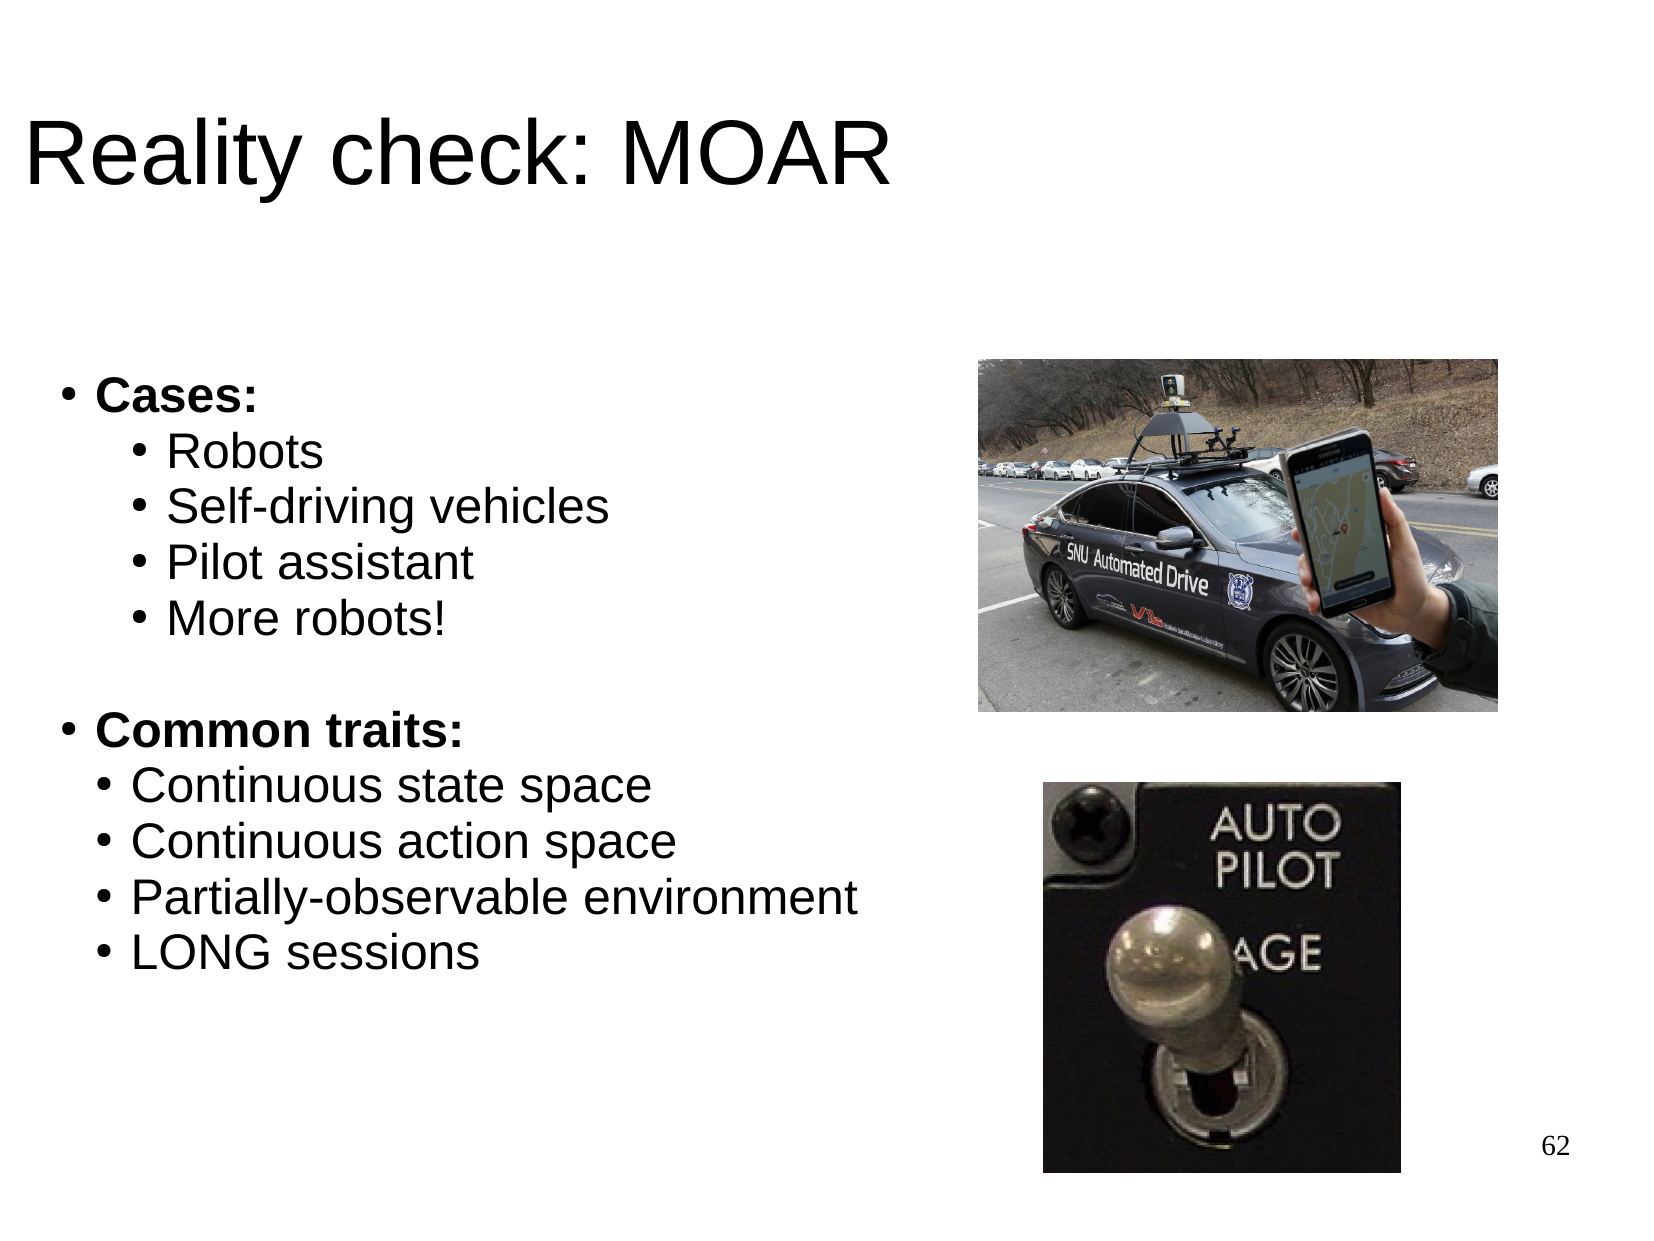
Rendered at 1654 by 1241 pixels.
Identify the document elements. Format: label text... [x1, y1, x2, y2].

picture [1043, 782, 1401, 1173]
text_box Cases: Robots Self-driving vehicles Pilot assistant More robots! Common traits: Continuous state space Continuous action space Partially-observable environment LONG sessions [45, 359, 1237, 1051]
title Reality check: MOAR [23, 49, 1512, 257]
picture [1237, 359, 1498, 712]
